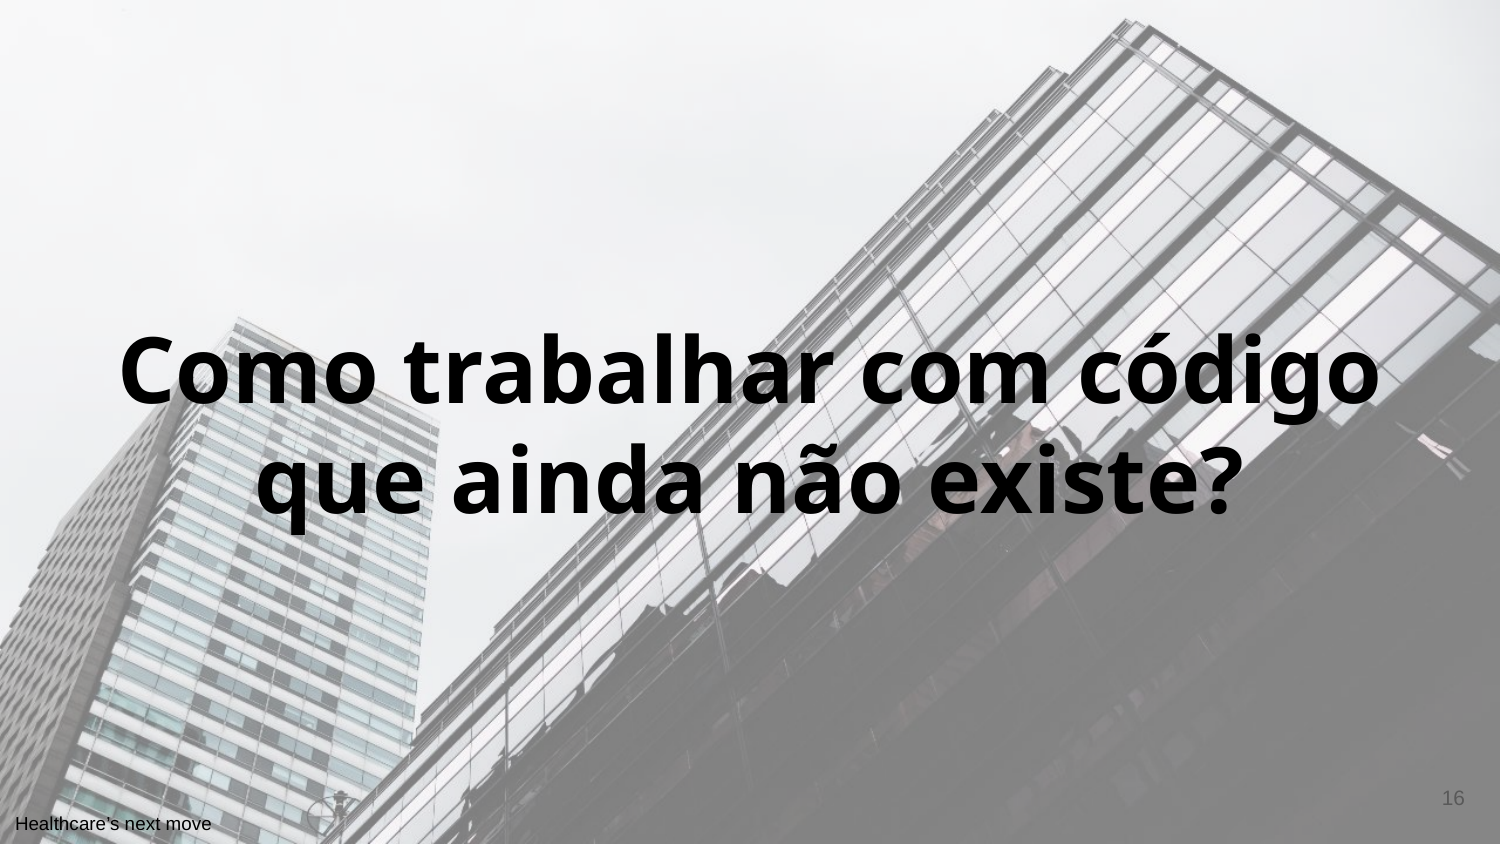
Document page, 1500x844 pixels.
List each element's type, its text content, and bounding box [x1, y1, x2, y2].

slide_number <number> [1389, 764, 1480, 830]
title Como trabalhar com código que ainda não existe? [51, 352, 1449, 491]
picture [0, 0, 1500, 844]
